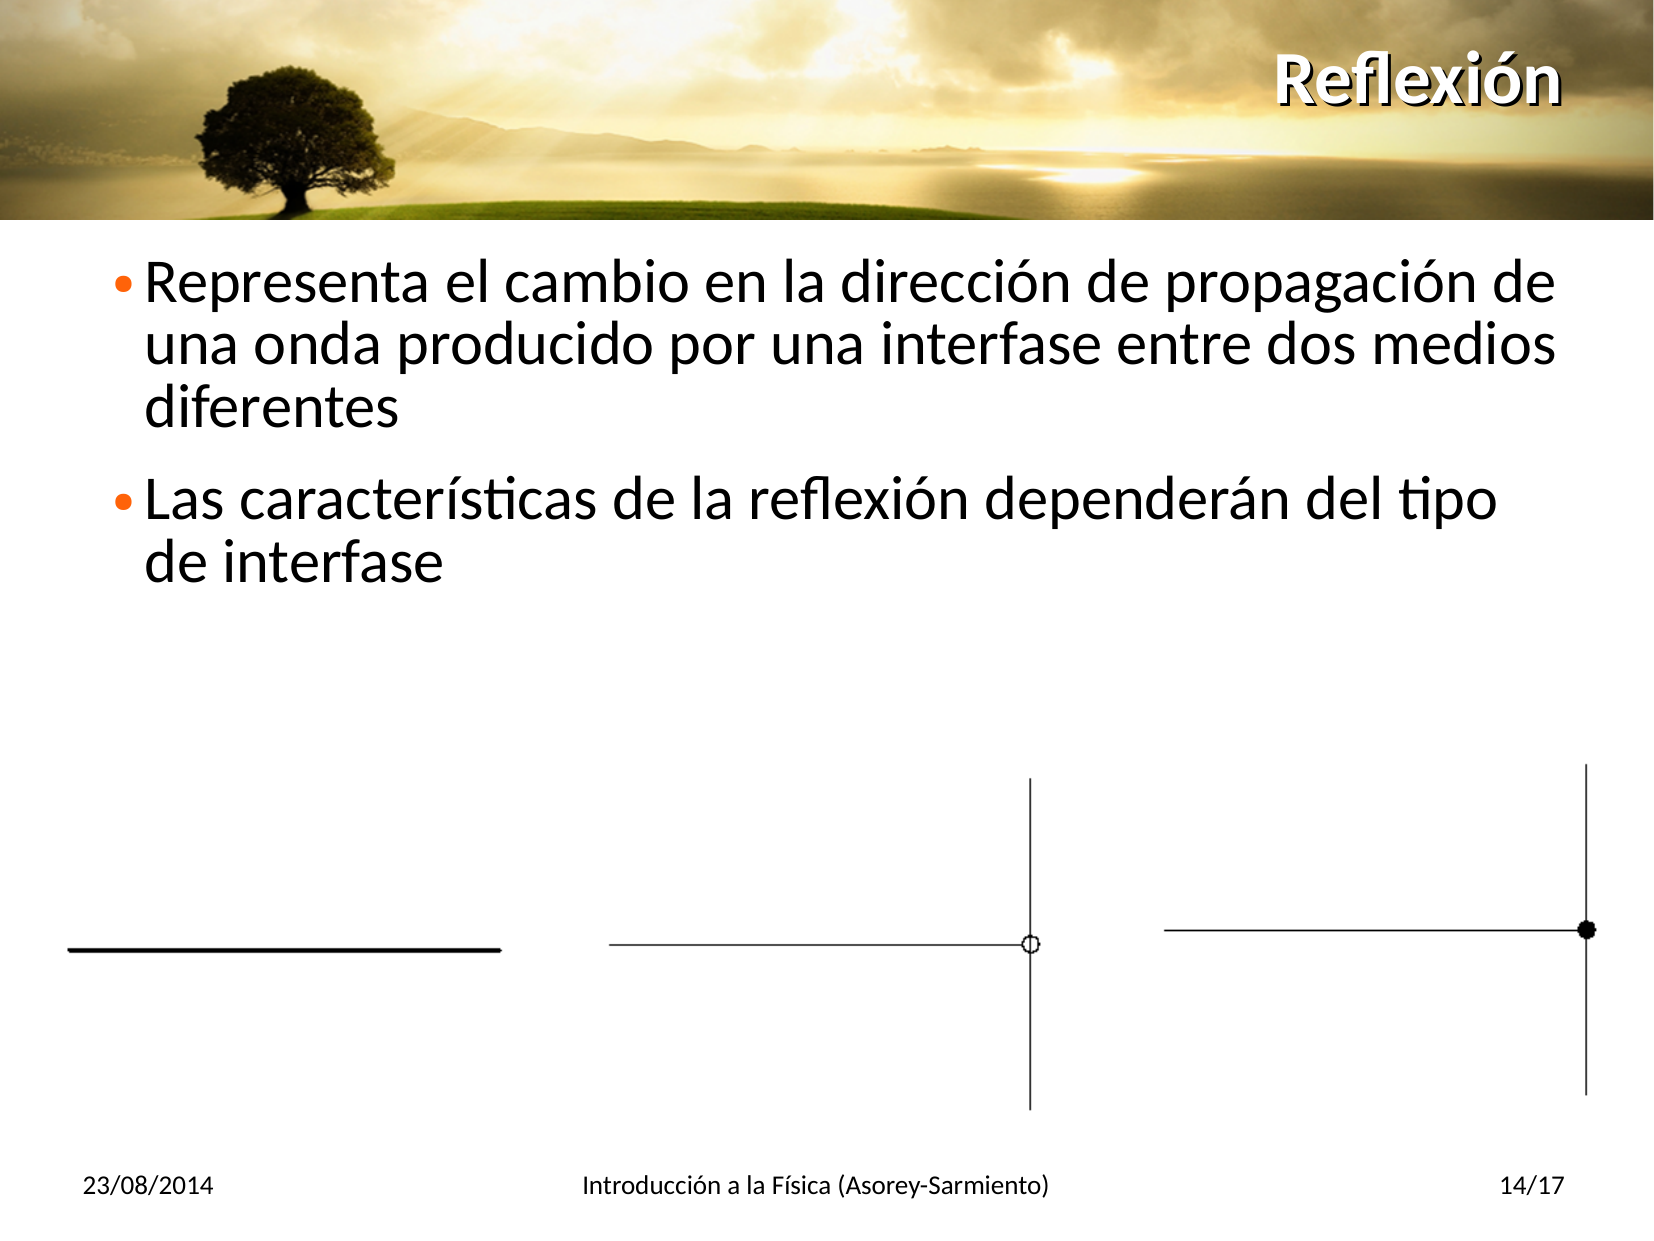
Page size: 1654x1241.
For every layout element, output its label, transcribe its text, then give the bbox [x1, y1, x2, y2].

picture [1155, 705, 1606, 1156]
picture [60, 600, 510, 1051]
picture [600, 719, 1050, 1170]
list Representa el cambio en la dirección de propagación de una onda producido por una interfase entre dos medios diferentes Las características de la reflexión dependerán del tipo de interfase [82, 255, 1571, 1156]
title Reflexión [75, 19, 1564, 151]
picture [0, 0, 1654, 220]
